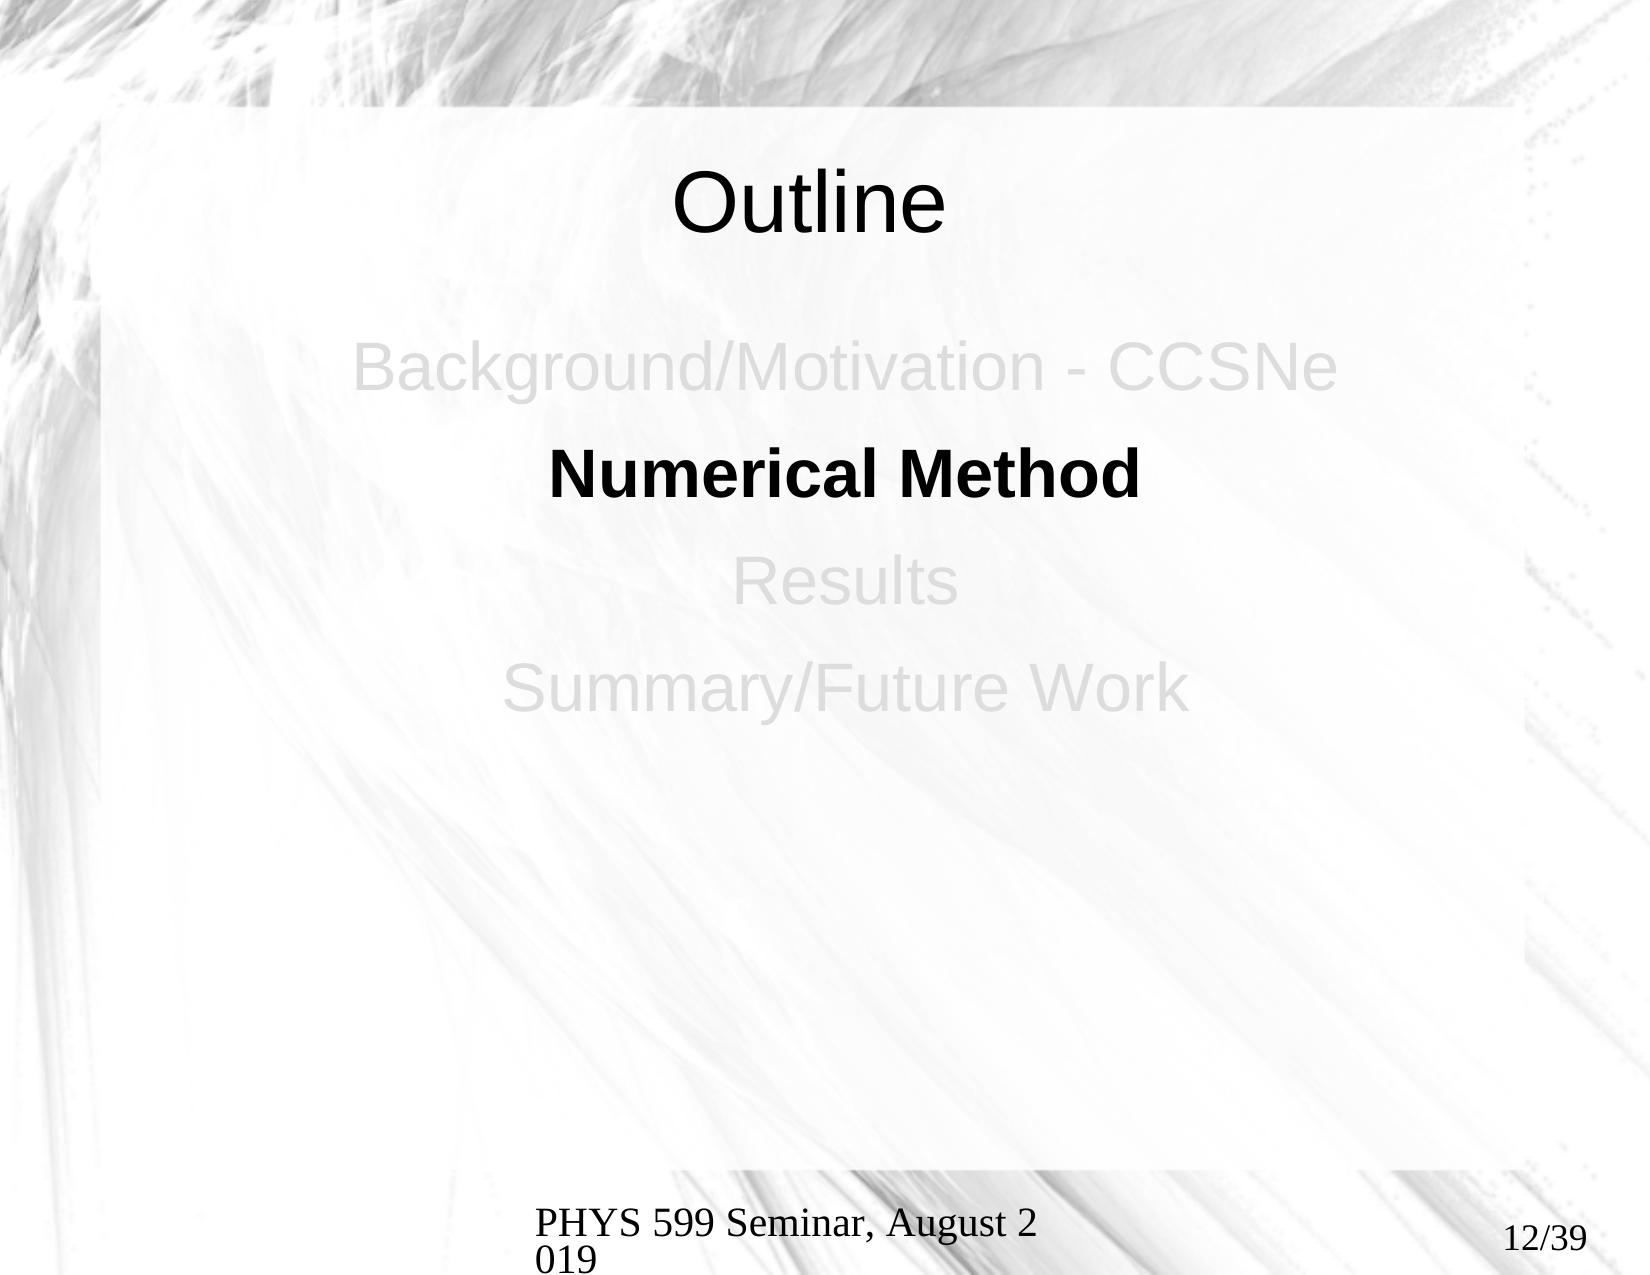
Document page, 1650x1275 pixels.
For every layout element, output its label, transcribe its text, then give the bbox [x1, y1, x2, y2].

title Outline [117, 115, 1503, 288]
list Background/Motivation - CCSNe Numerical Method Results Summary/Future Work [105, 328, 1516, 972]
picture [0, 0, 1650, 1275]
